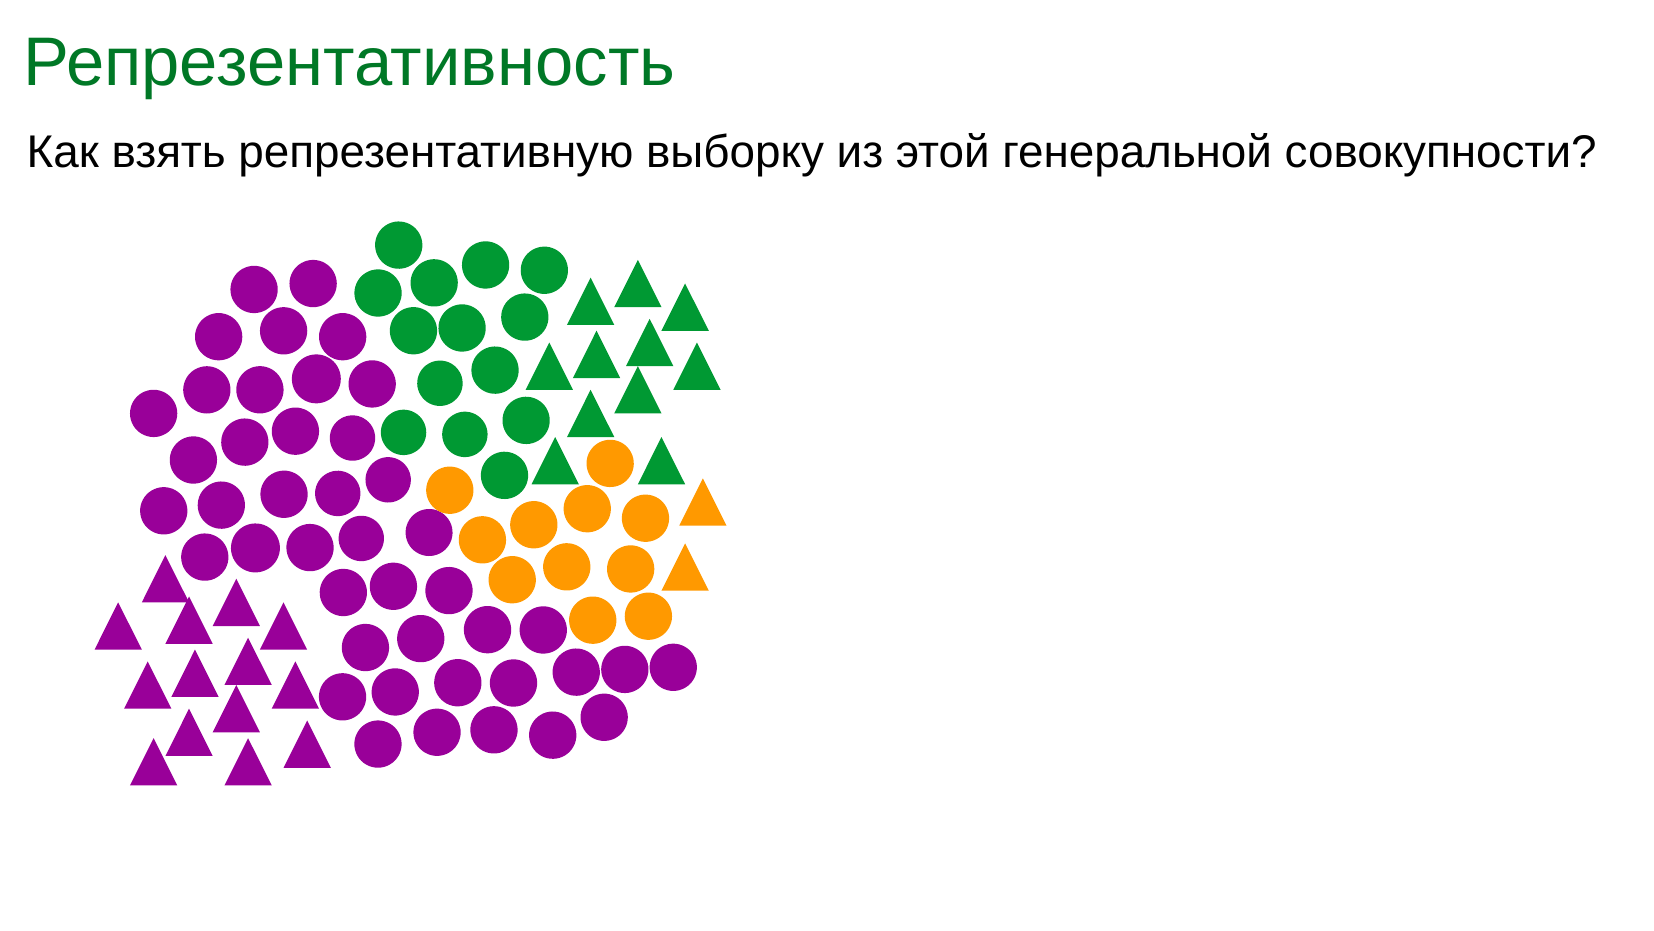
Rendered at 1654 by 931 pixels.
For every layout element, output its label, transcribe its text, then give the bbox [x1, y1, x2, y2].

text_box [417, 360, 463, 406]
text_box [566, 277, 615, 325]
text_box [365, 457, 411, 503]
text_box [580, 693, 628, 741]
text_box [461, 241, 510, 289]
text_box [531, 437, 579, 485]
text_box [543, 543, 591, 591]
text_box [405, 466, 474, 557]
text_box [195, 313, 243, 361]
text_box [624, 592, 673, 640]
text_box [413, 708, 461, 756]
text_box [140, 487, 188, 535]
text_box [410, 259, 458, 307]
text_box [572, 330, 621, 379]
text_box [614, 259, 662, 308]
text_box [621, 494, 670, 542]
text_box [212, 637, 272, 733]
text_box [389, 304, 486, 355]
text_box [661, 543, 709, 591]
text_box [354, 720, 402, 768]
text_box [502, 396, 550, 445]
text_box [563, 485, 611, 533]
text_box [601, 643, 697, 694]
text_box [375, 221, 423, 269]
text_box [94, 602, 142, 650]
text_box [183, 366, 231, 414]
text_box [470, 706, 518, 754]
text_box [566, 389, 615, 438]
text_box [286, 523, 334, 572]
text_box [289, 259, 337, 308]
text_box [519, 606, 567, 654]
text_box [480, 451, 529, 500]
text_box [501, 293, 549, 341]
text_box [529, 711, 577, 759]
text_box [341, 623, 390, 672]
text_box [259, 307, 308, 355]
text_box [230, 523, 280, 573]
text_box [221, 418, 269, 466]
title Репрезентативность [23, 23, 1630, 118]
text_box [259, 602, 308, 650]
text_box [124, 661, 172, 709]
text_box [673, 342, 721, 390]
text_box [607, 545, 655, 593]
text_box [291, 313, 367, 404]
text_box [354, 269, 402, 317]
text_box [637, 437, 686, 485]
text_box [165, 708, 213, 756]
text_box [489, 659, 538, 707]
text_box [458, 516, 536, 604]
text_box [319, 568, 367, 617]
text_box [614, 318, 674, 414]
text_box [329, 415, 376, 461]
text_box [283, 720, 331, 768]
text_box [315, 470, 361, 517]
text_box [129, 738, 178, 786]
text_box [525, 342, 573, 390]
text_box [442, 411, 488, 458]
text_box [569, 596, 617, 644]
text_box [463, 606, 512, 654]
text_box [371, 668, 419, 716]
text_box [471, 346, 519, 394]
text_box [661, 283, 709, 331]
text_box [197, 481, 245, 529]
text_box [425, 566, 473, 615]
text_box [212, 578, 260, 627]
text_box [271, 407, 320, 455]
text_box [236, 366, 284, 414]
text_box [520, 246, 568, 294]
text_box [586, 439, 634, 488]
text_box [169, 436, 218, 484]
text_box [141, 555, 213, 644]
text_box [129, 389, 178, 438]
text_box Как взять репрезентативную выборку из этой генеральной совокупности? [11, 118, 1630, 226]
text_box [380, 409, 427, 456]
text_box [369, 562, 418, 610]
text_box [181, 533, 229, 581]
text_box [230, 265, 278, 314]
text_box [679, 478, 727, 526]
text_box [397, 615, 445, 663]
text_box [434, 659, 482, 707]
text_box [224, 738, 272, 786]
text_box [271, 661, 320, 709]
text_box [348, 360, 396, 408]
text_box [510, 501, 558, 549]
text_box [171, 649, 219, 697]
text_box [318, 673, 367, 721]
text_box [338, 515, 384, 562]
text_box [260, 470, 308, 518]
text_box [552, 648, 600, 696]
